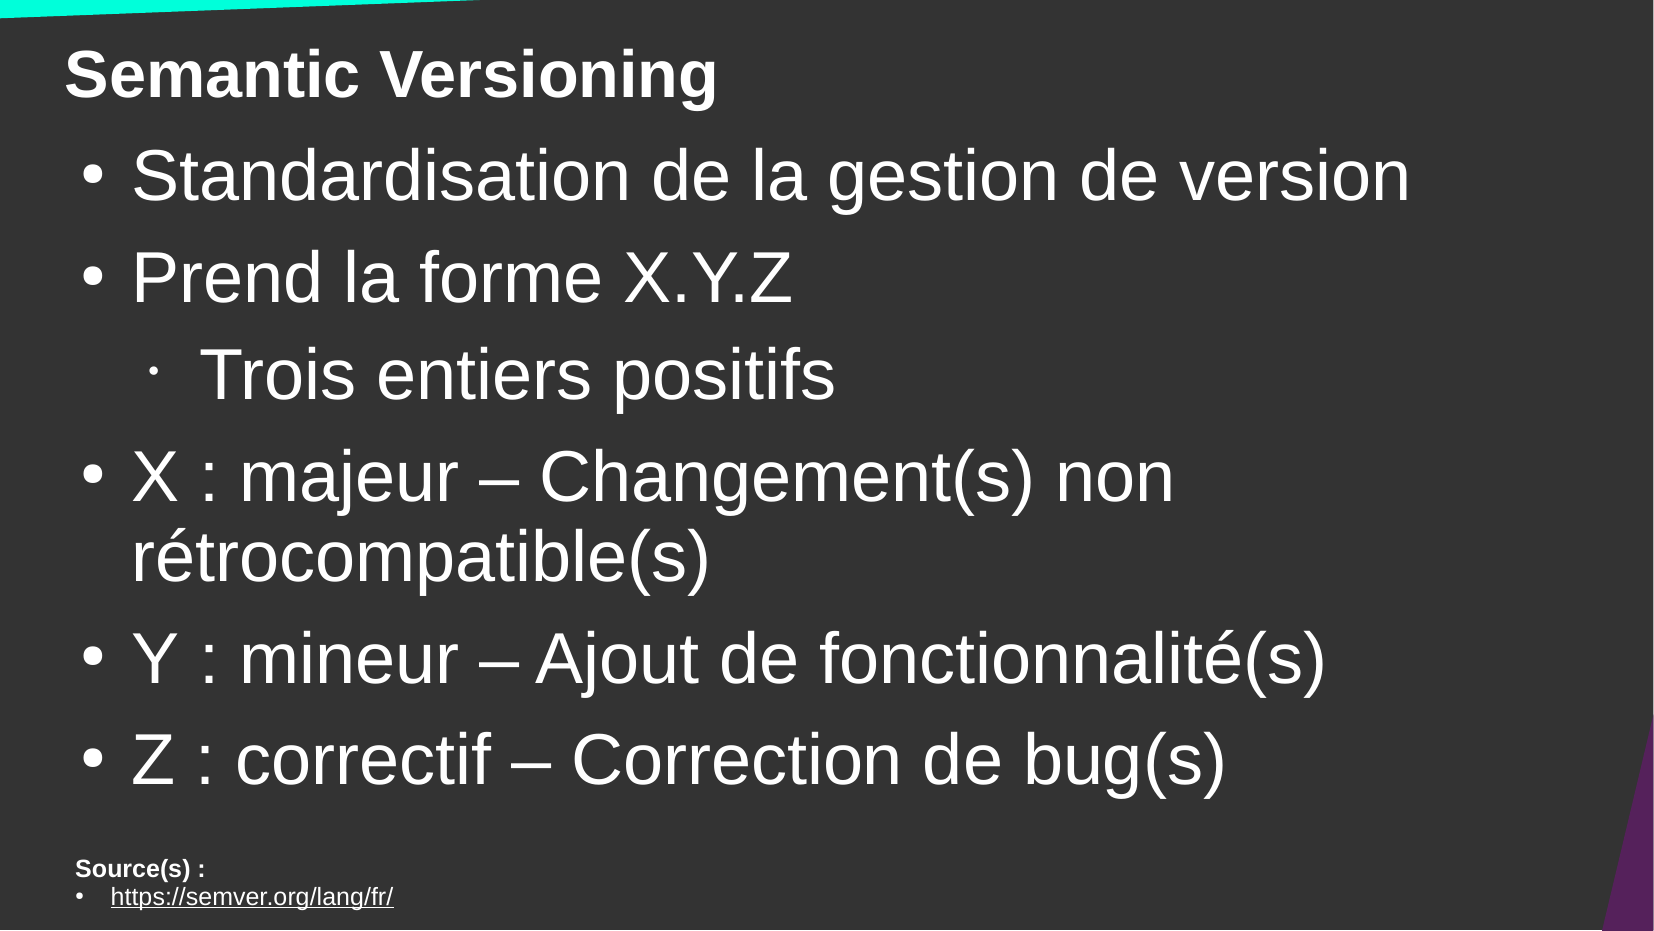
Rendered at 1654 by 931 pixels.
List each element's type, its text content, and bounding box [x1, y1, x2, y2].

text_box [1601, 712, 1654, 931]
title Semantic Versioning [64, 37, 1471, 119]
list Standardisation de la gestion de version Prend la forme X.Y.Z Trois entiers positifs X : majeur – Changement(s) non rétrocompatible(s) Y : mineur – Ajout de fonctionnalité(s) Z : correctif – Correction de bug(s) [63, 135, 1630, 804]
text_box Source(s) : https://semver.org/lang/fr/ [60, 838, 1546, 919]
